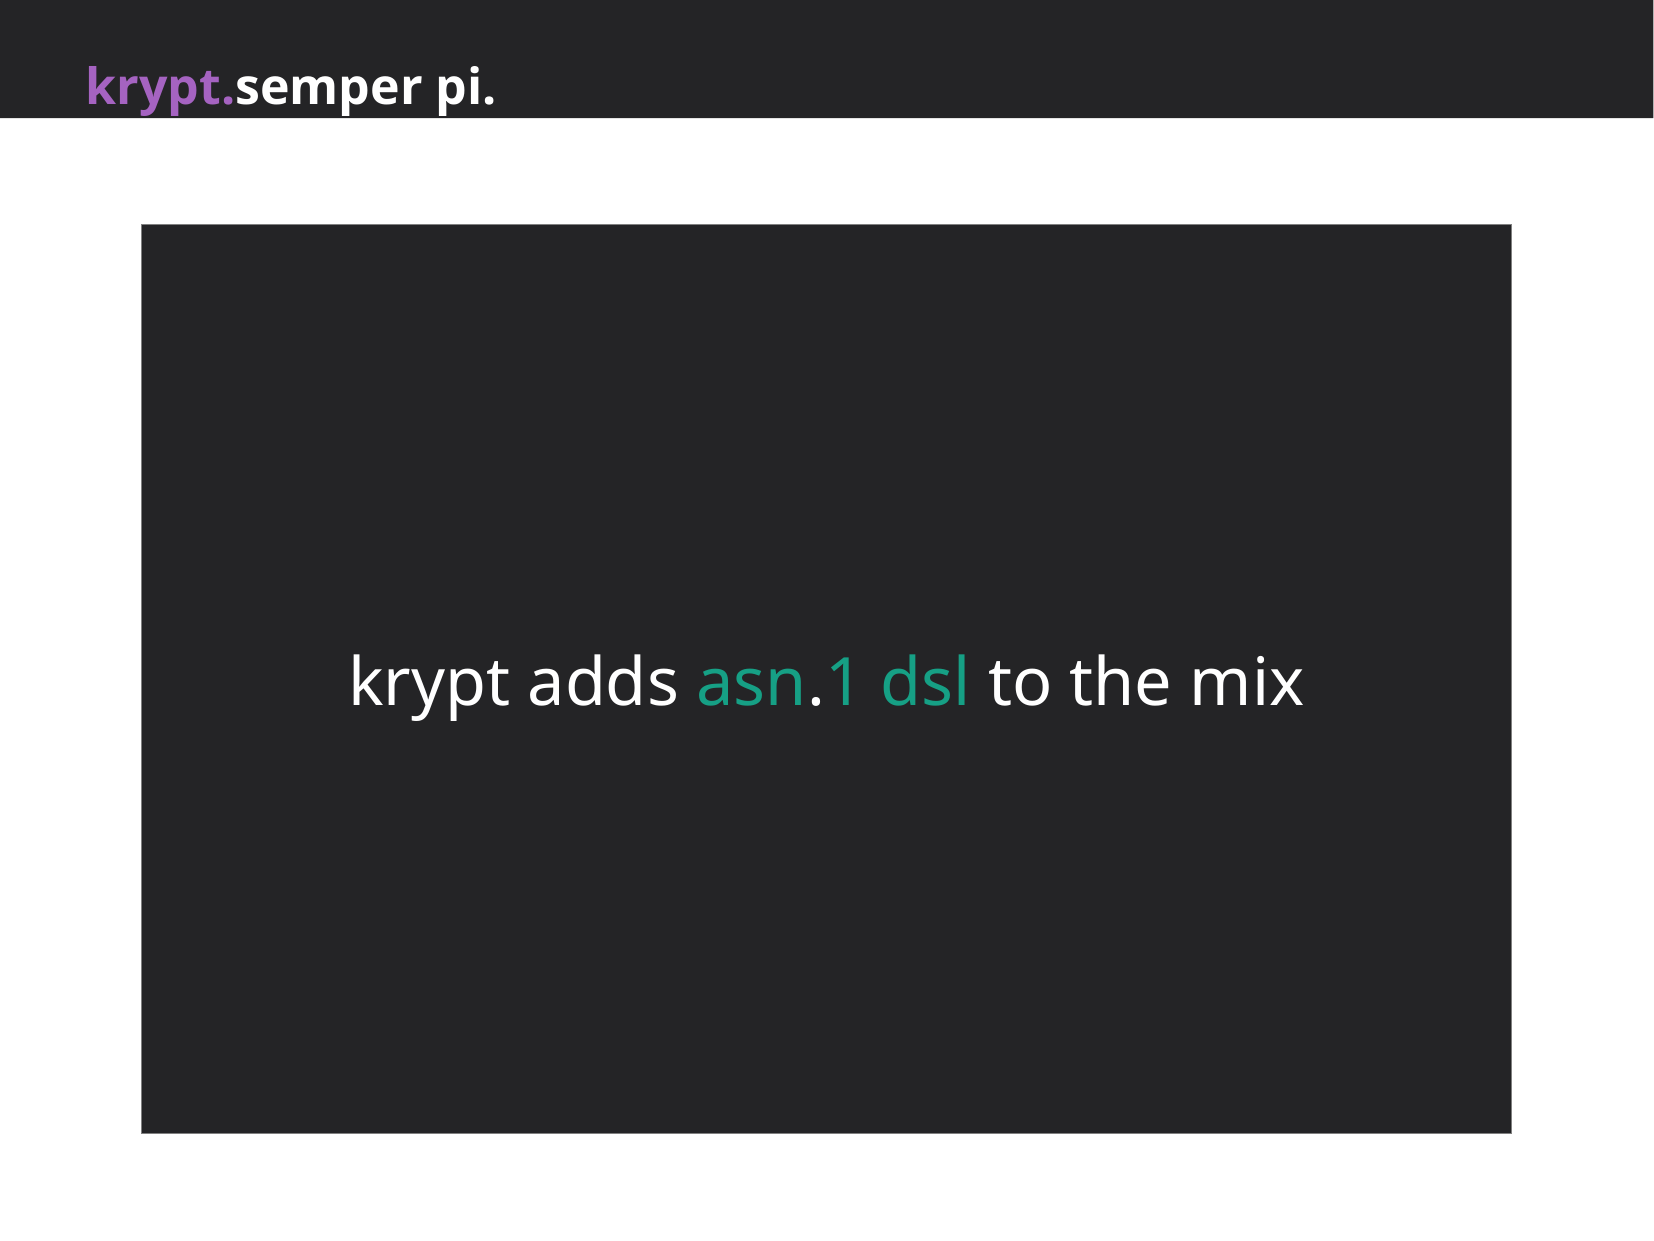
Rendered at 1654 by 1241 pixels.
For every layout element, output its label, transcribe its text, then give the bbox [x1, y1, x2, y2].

text_box krypt.semper pi. [70, 43, 544, 119]
text_box [0, 0, 1654, 119]
text_box krypt adds asn.1 dsl to the mix [141, 224, 1512, 1134]
